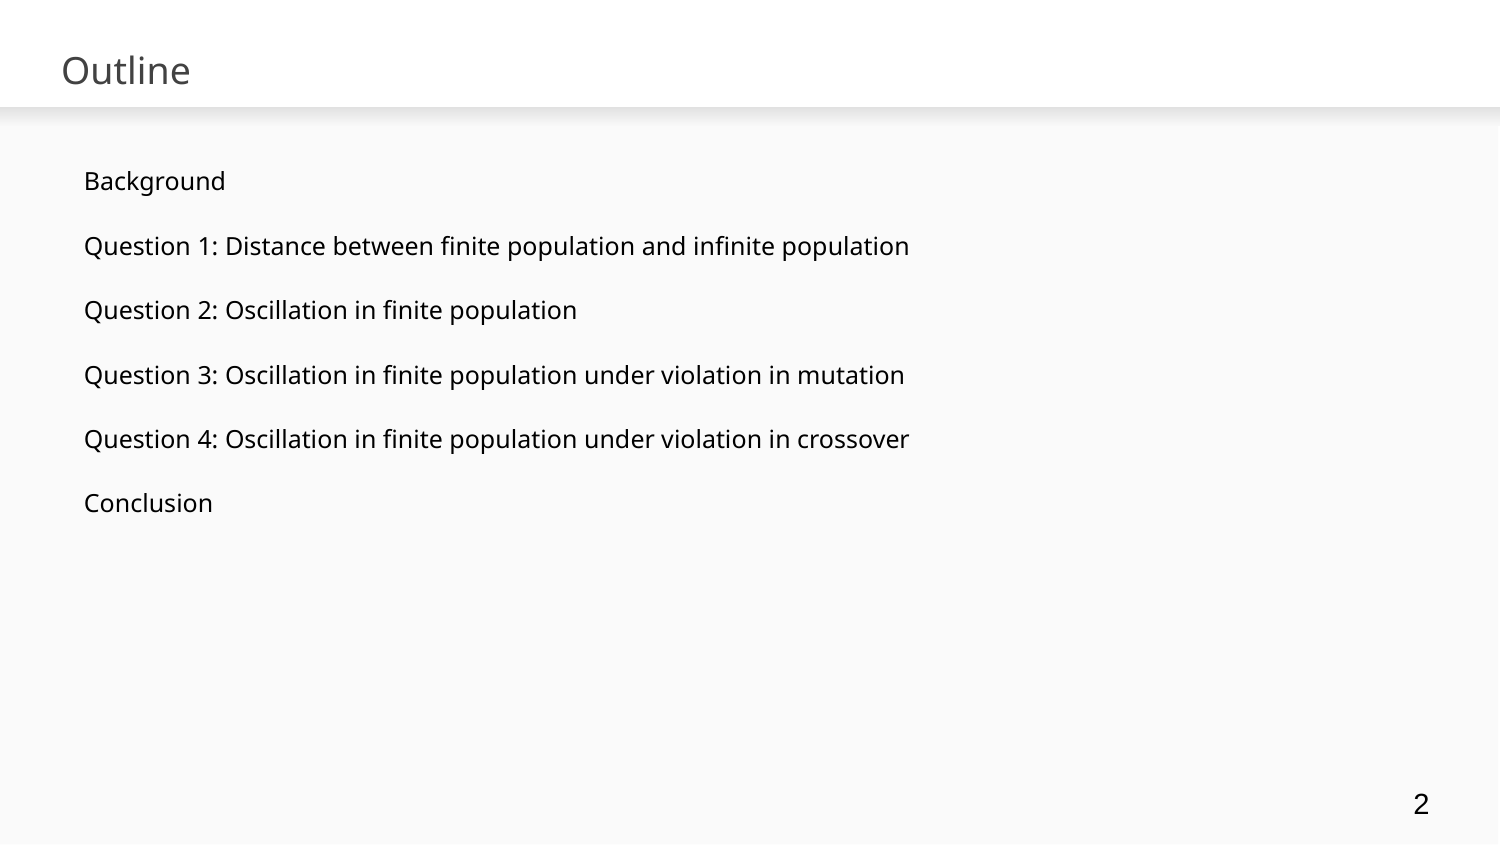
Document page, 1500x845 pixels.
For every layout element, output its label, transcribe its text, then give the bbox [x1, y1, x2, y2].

title Outline [12, 27, 240, 112]
list Background Question 1: Distance between finite population and infinite population Question 2: Oscillation in finite population Question 3: Oscillation in finite population under violation in mutation Question 4: Oscillation in finite population under violation in crossover Conclusion [31, 112, 1256, 627]
